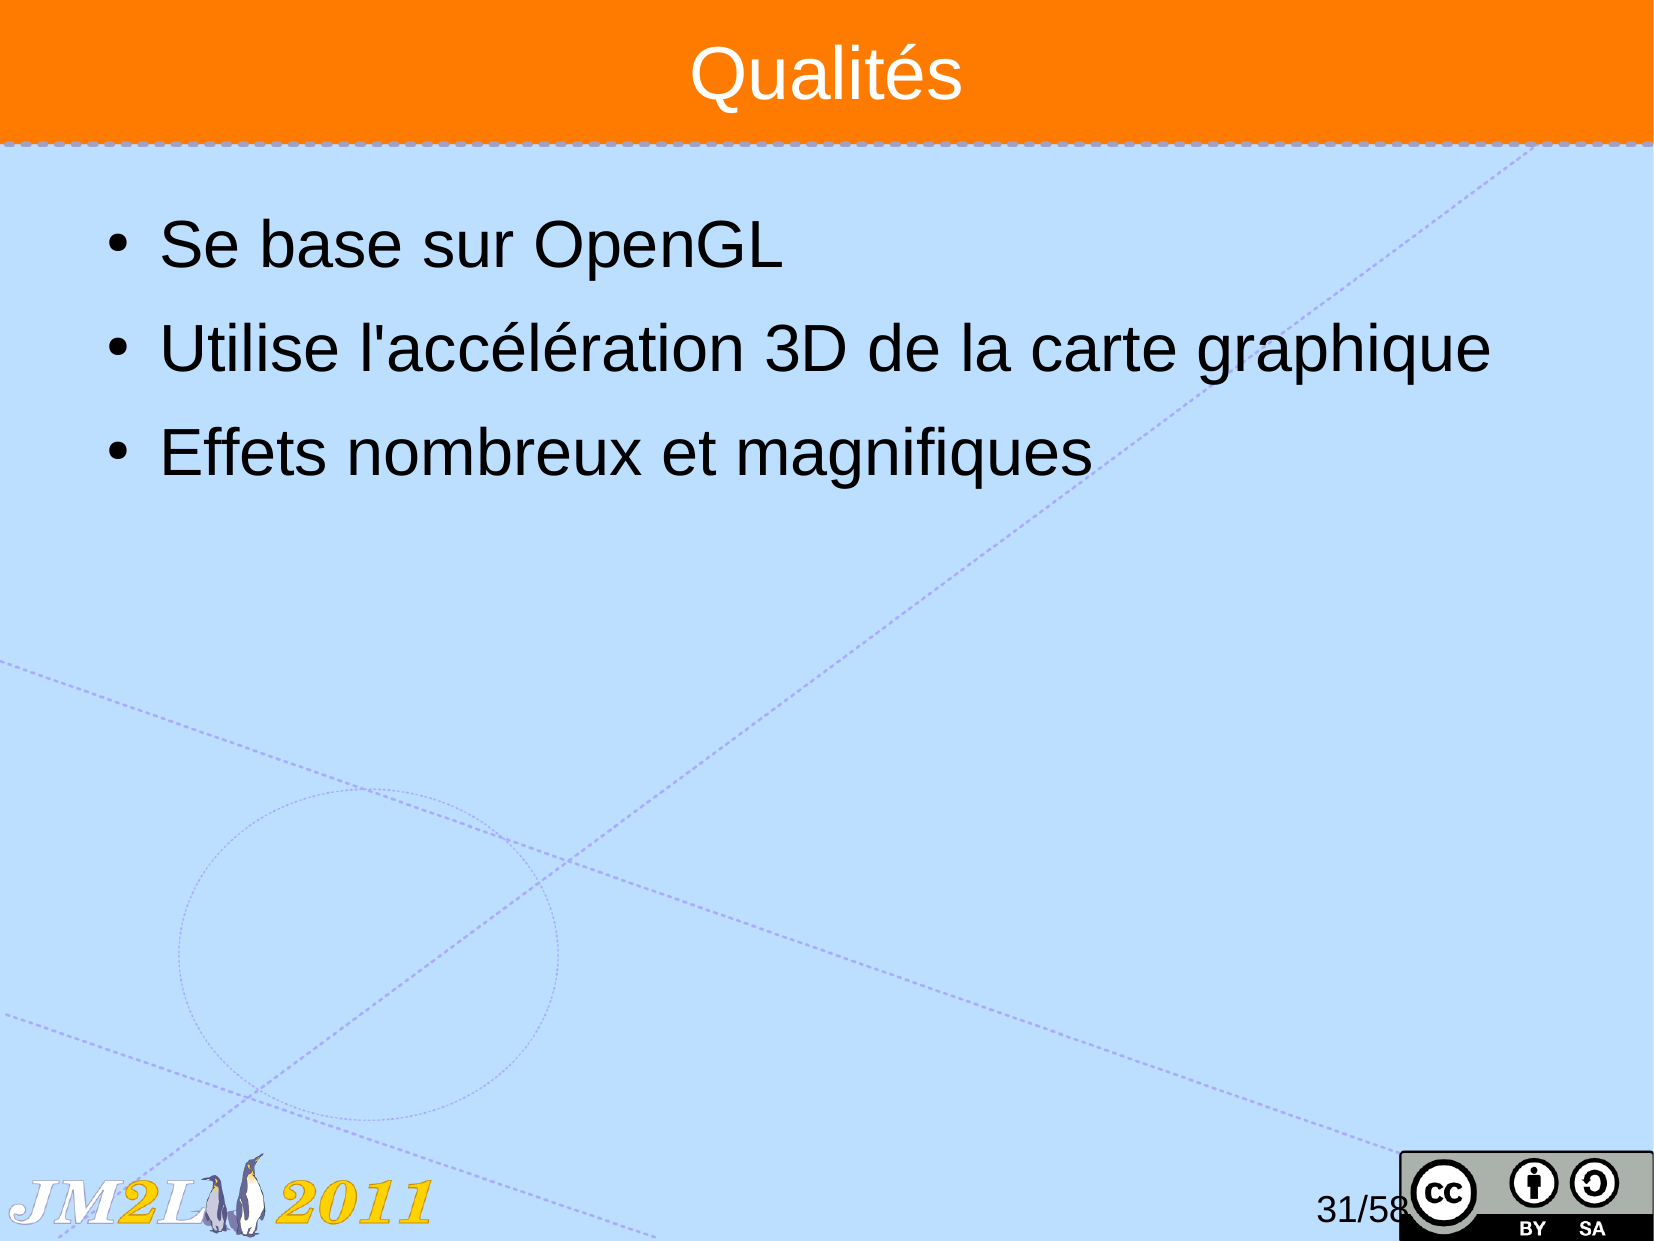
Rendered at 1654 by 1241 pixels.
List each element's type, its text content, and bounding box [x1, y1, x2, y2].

picture [0, 0, 1654, 1241]
list Se base sur OpenGL Utilise l'accélération 3D de la carte graphique Effets nombreux et magnifiques [88, 206, 1577, 1026]
title Qualités [29, 0, 1625, 148]
